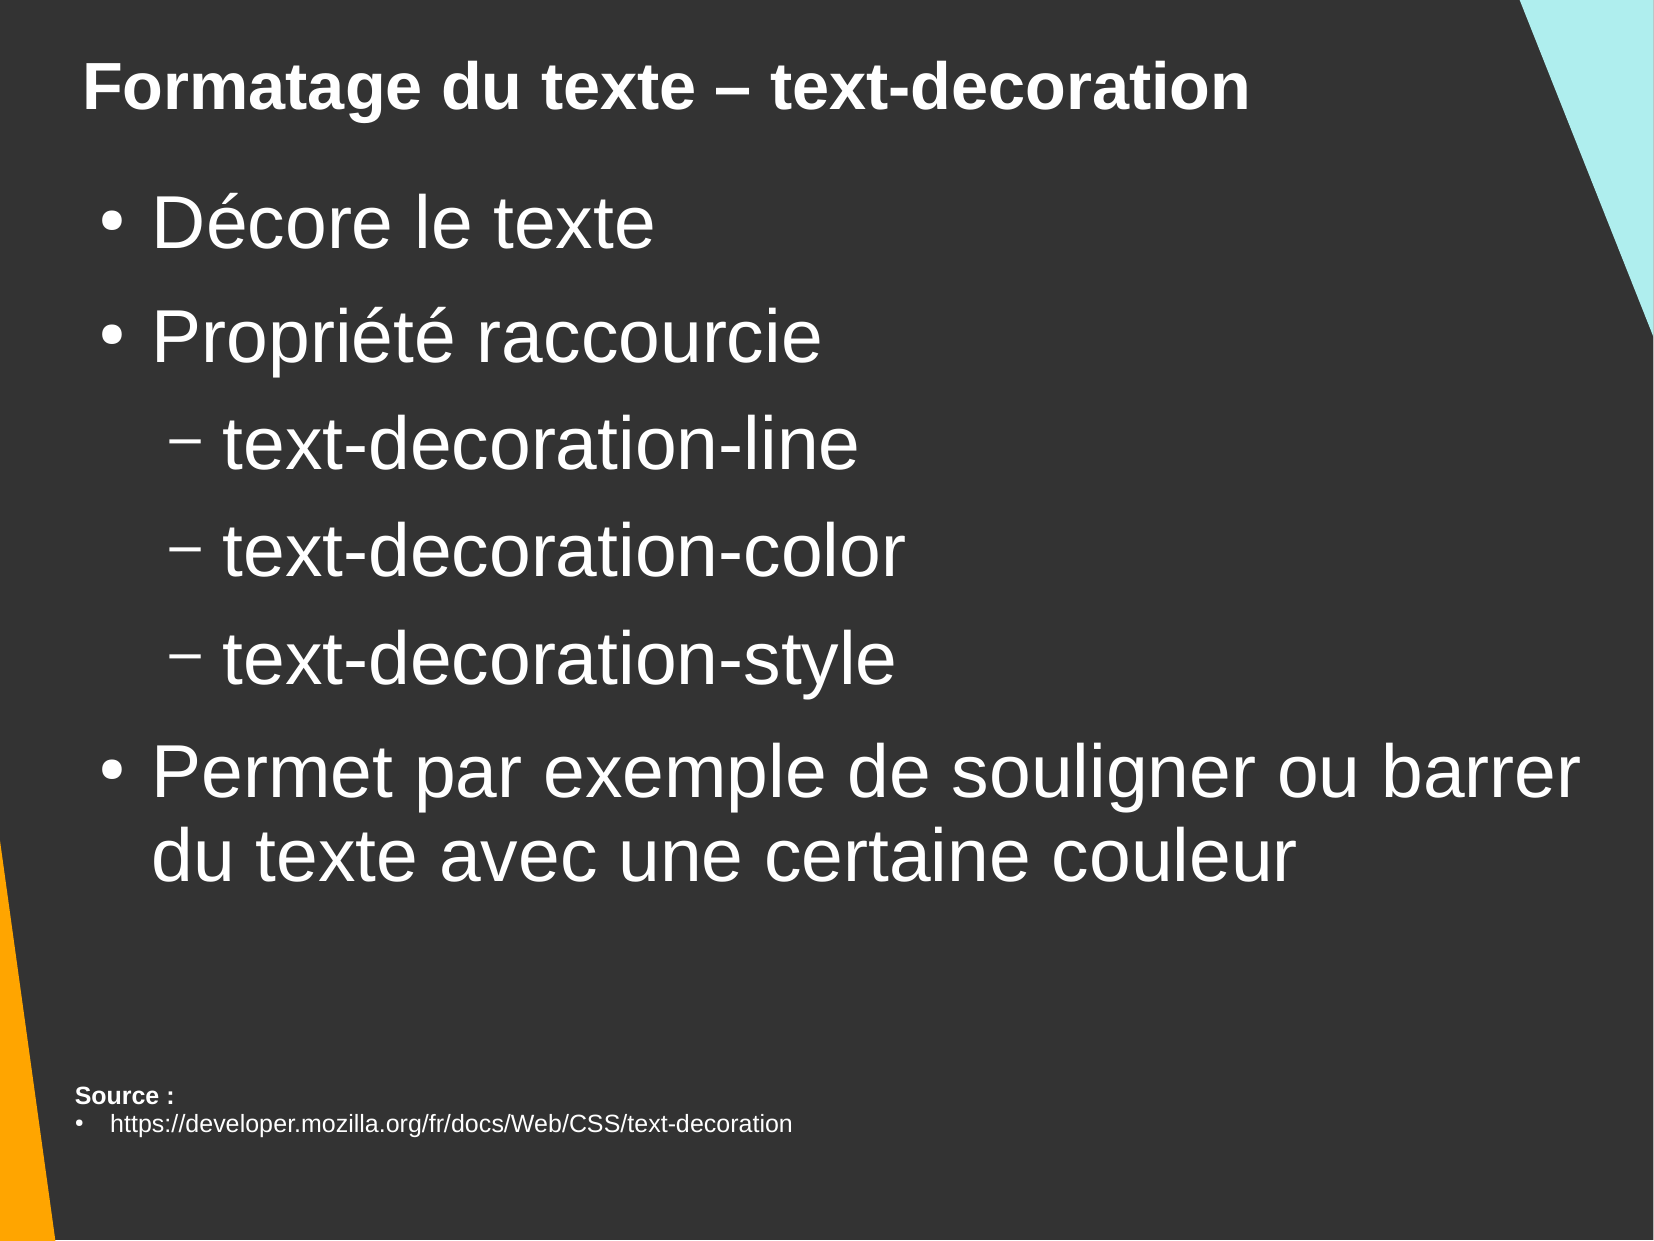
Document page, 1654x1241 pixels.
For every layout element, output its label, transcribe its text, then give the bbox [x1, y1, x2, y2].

list Décore le texte Propriété raccourcie text-decoration-line text-decoration-color text-decoration-style Permet par exemple de souligner ou barrer du texte avec une certaine couleur [80, 180, 1605, 910]
text_box Source : https://developer.mozilla.org/fr/docs/Web/CSS/text-decoration [60, 1074, 1546, 1241]
text_box [0, 840, 56, 1241]
title Formatage du texte – text-decoration [82, 49, 1571, 152]
text_box [1519, 0, 1654, 339]
